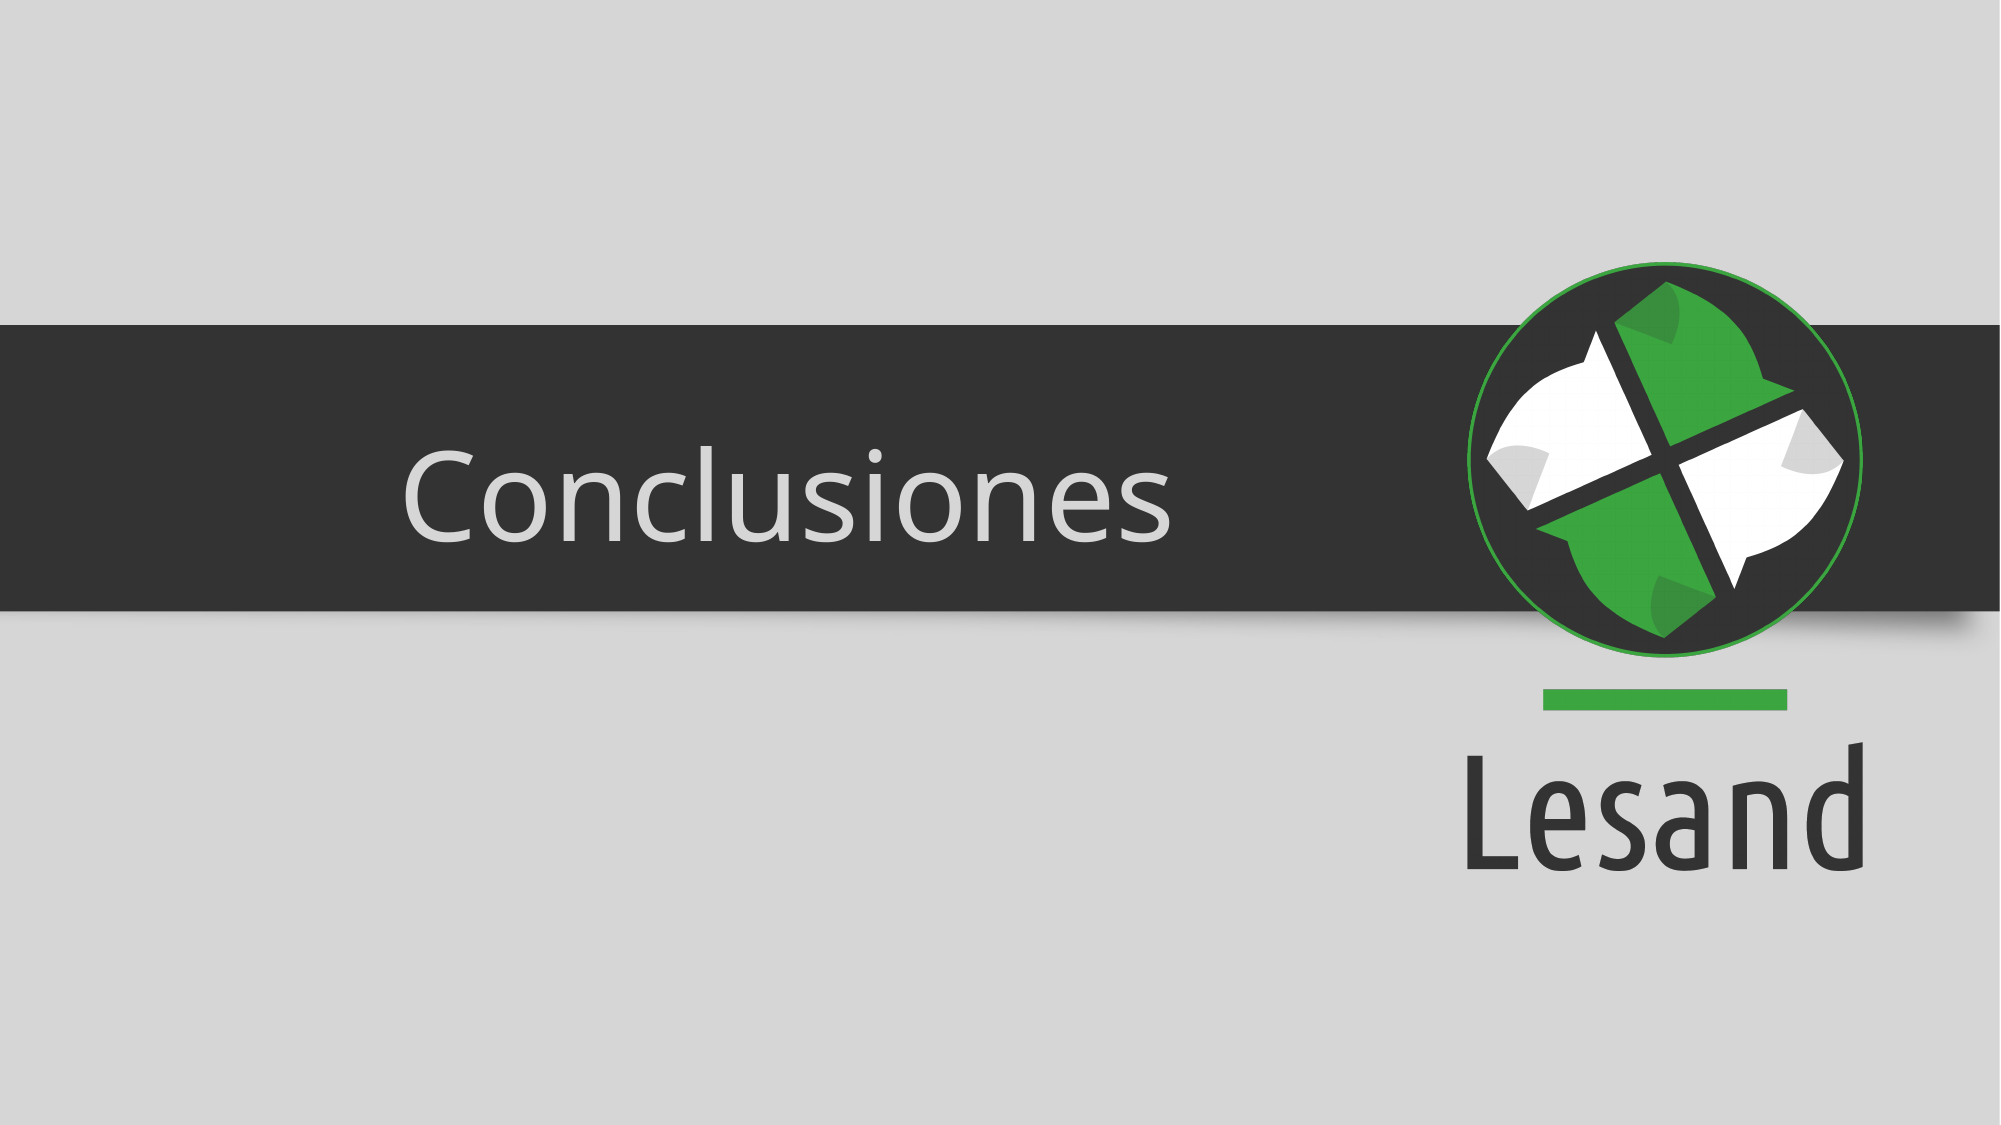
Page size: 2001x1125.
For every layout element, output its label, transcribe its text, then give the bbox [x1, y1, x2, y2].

picture [0, 262, 2000, 871]
text_box Conclusiones [37, 337, 1538, 576]
